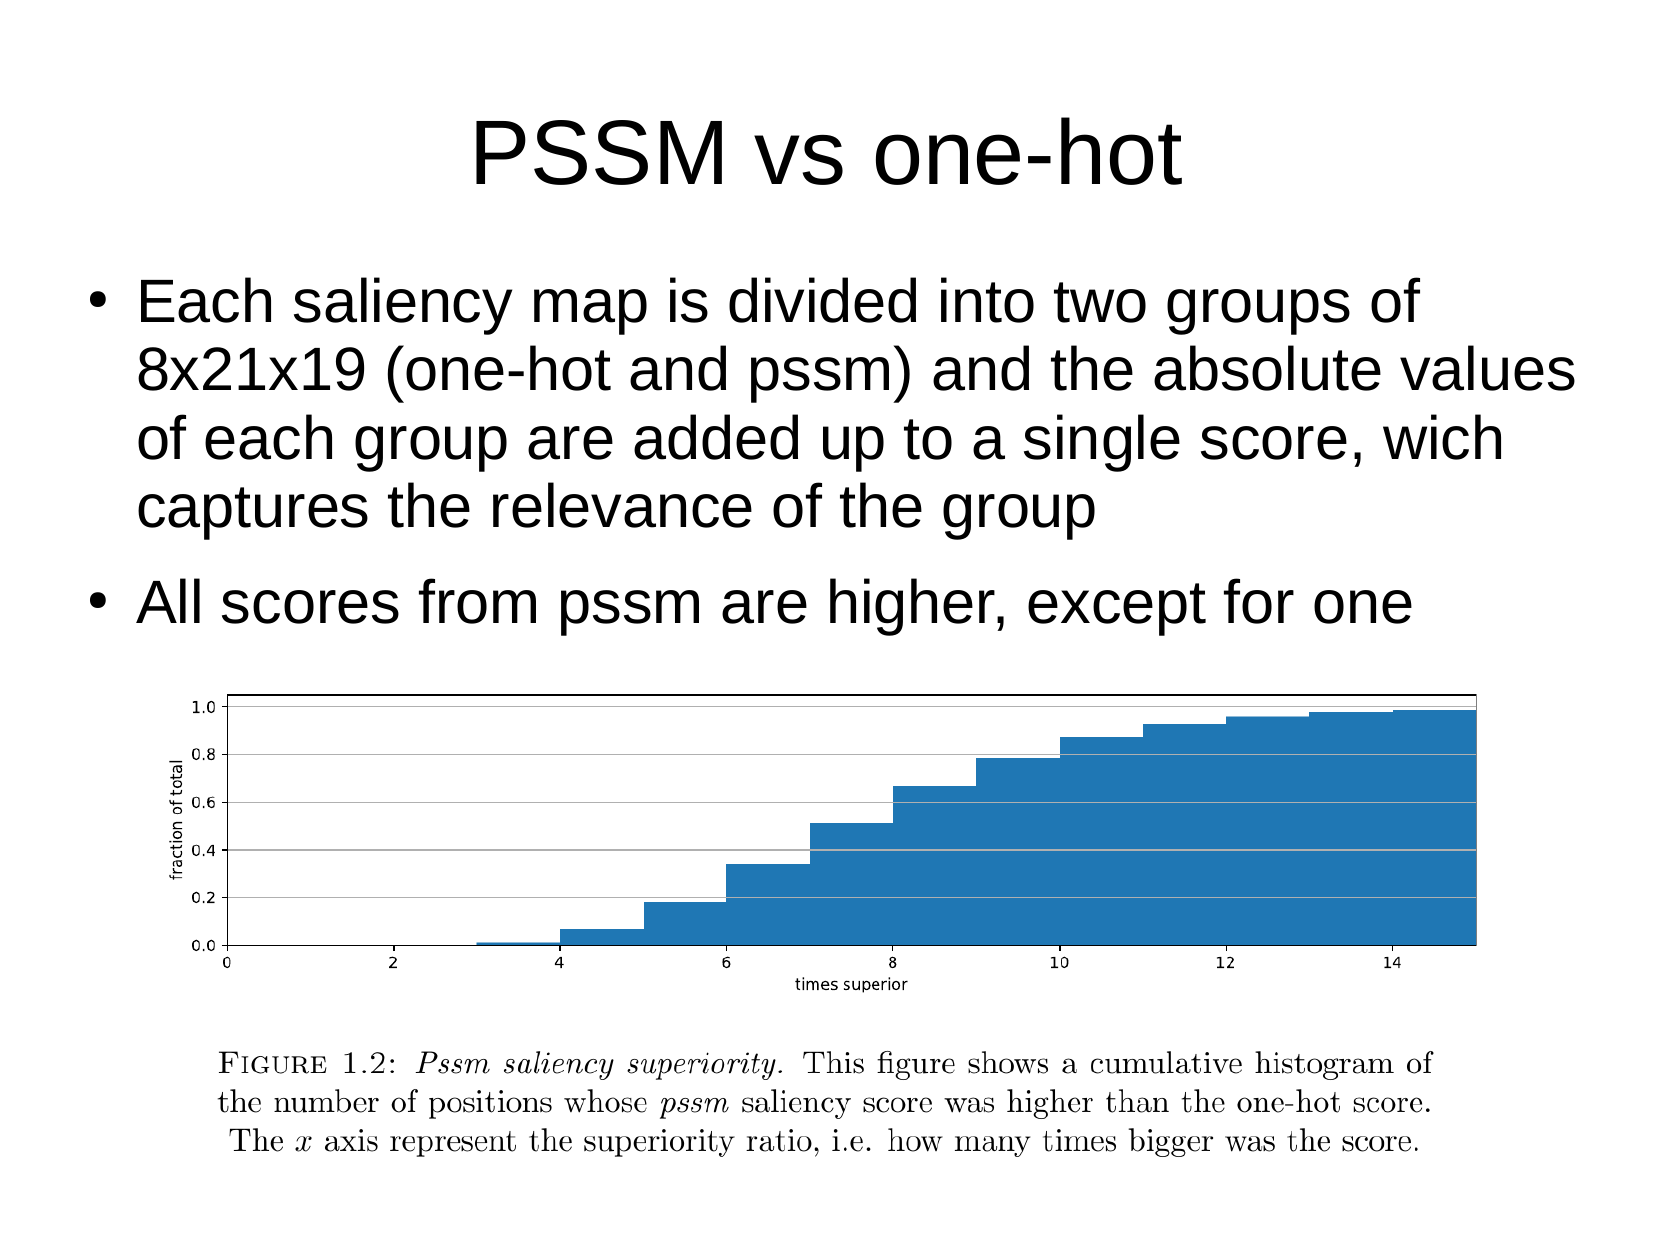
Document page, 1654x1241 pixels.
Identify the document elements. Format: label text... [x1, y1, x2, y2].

title PSSM vs one-hot [82, 49, 1571, 257]
list Each saliency map is divided into two groups of 8x21x19 (one-hot and pssm) and the absolute values of each group are added up to a single score, wich captures the relevance of the group All scores from pssm are higher, except for one [70, 266, 1583, 638]
picture [153, 684, 1492, 1169]
